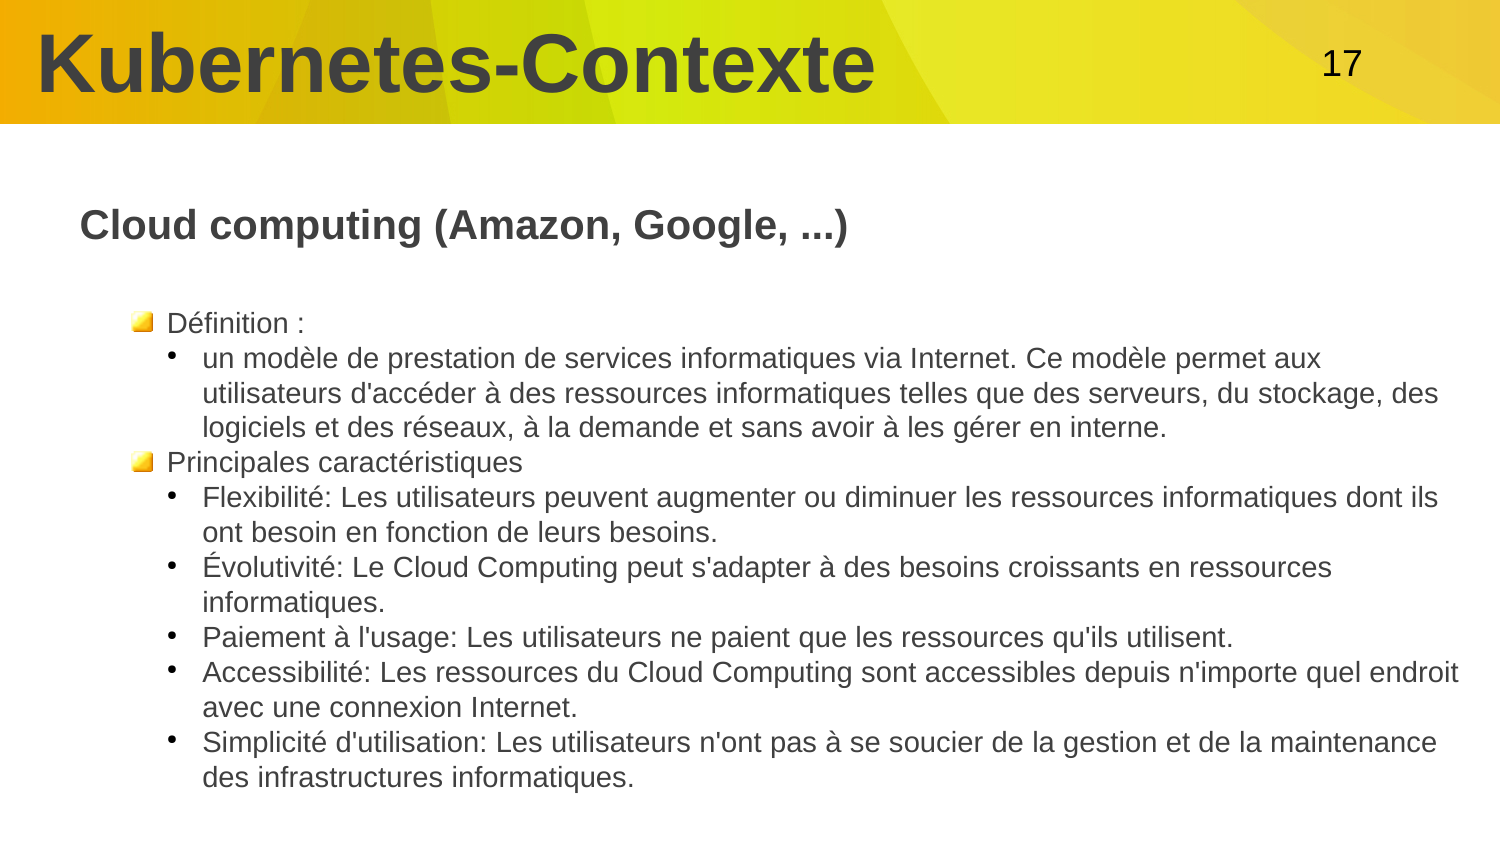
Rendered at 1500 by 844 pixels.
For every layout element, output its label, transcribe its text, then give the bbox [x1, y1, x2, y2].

text_box <numéro> [1306, 35, 1500, 106]
picture [0, 106, 1500, 844]
text_box Kubernetes-Contexte [0, 0, 1498, 130]
text_box Définition : un modèle de prestation de services informatiques via Internet. Ce modèle permet aux utilisateurs d'accéder à des ressources informatiques telles que des serveurs, du stockage, des logiciels et des réseaux, à la demande et sans avoir à les gérer en interne. Principales caractéristiques Flexibilité: Les utilisateurs peuvent augmenter ou diminuer les ressources informatiques dont ils ont besoin en fonction de leurs besoins. Évolutivité: Le Cloud Computing peut s'adapter à des besoins croissants en ressources informatiques. Paiement à l'usage: Les utilisateurs ne paient que les ressources qu'ils utilisent. Accessibilité: Les ressources du Cloud Computing sont accessibles depuis n'importe quel endroit avec une connexion Internet. Simplicité d'utilisation: Les utilisateurs n'ont pas à se soucier de la gestion et de la maintenance des infrastructures informatiques. [66, 296, 1477, 721]
text_box Cloud computing (Amazon, Google, ...) [64, 185, 1459, 261]
